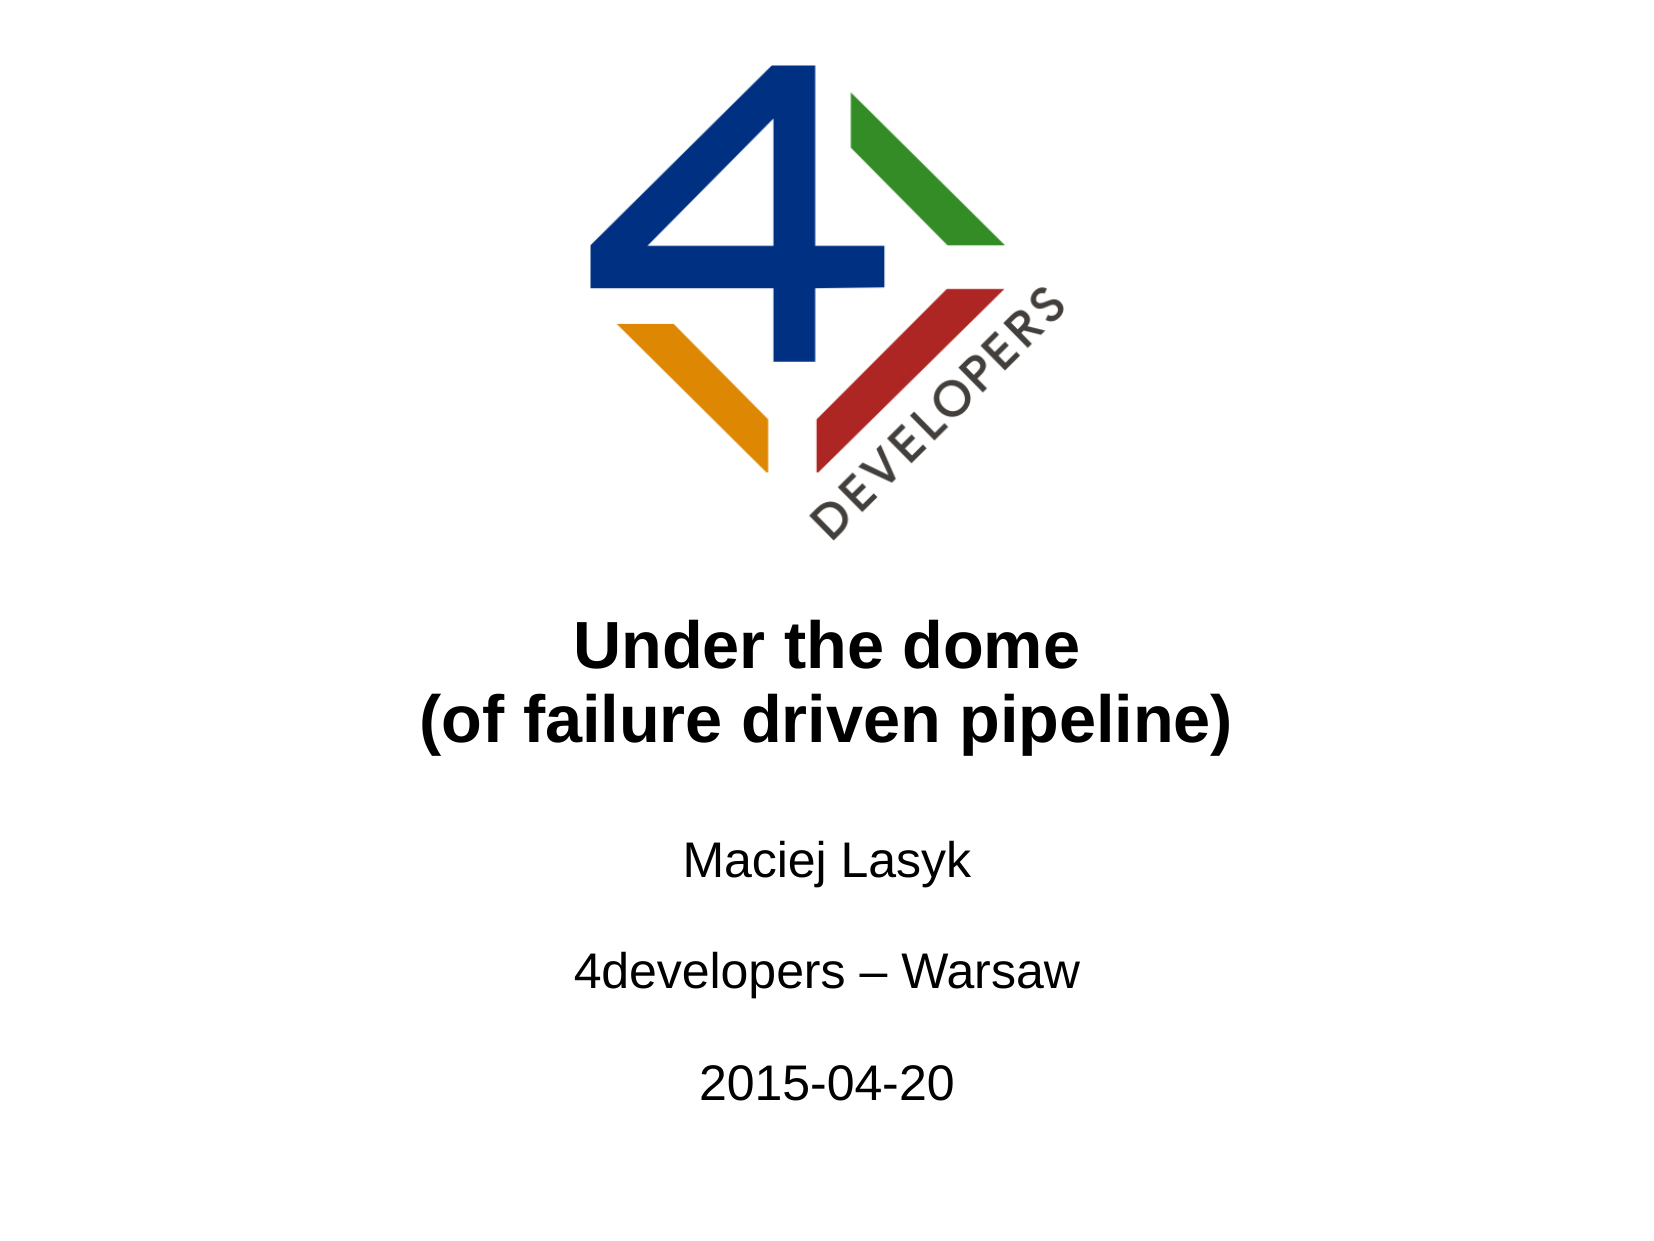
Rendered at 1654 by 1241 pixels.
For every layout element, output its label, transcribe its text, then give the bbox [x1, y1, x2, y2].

picture [590, 65, 1064, 541]
text_box Under the dome (of failure driven pipeline) Maciej Lasyk 4developers – Warsaw 2015-04-20 [262, 607, 1391, 1111]
